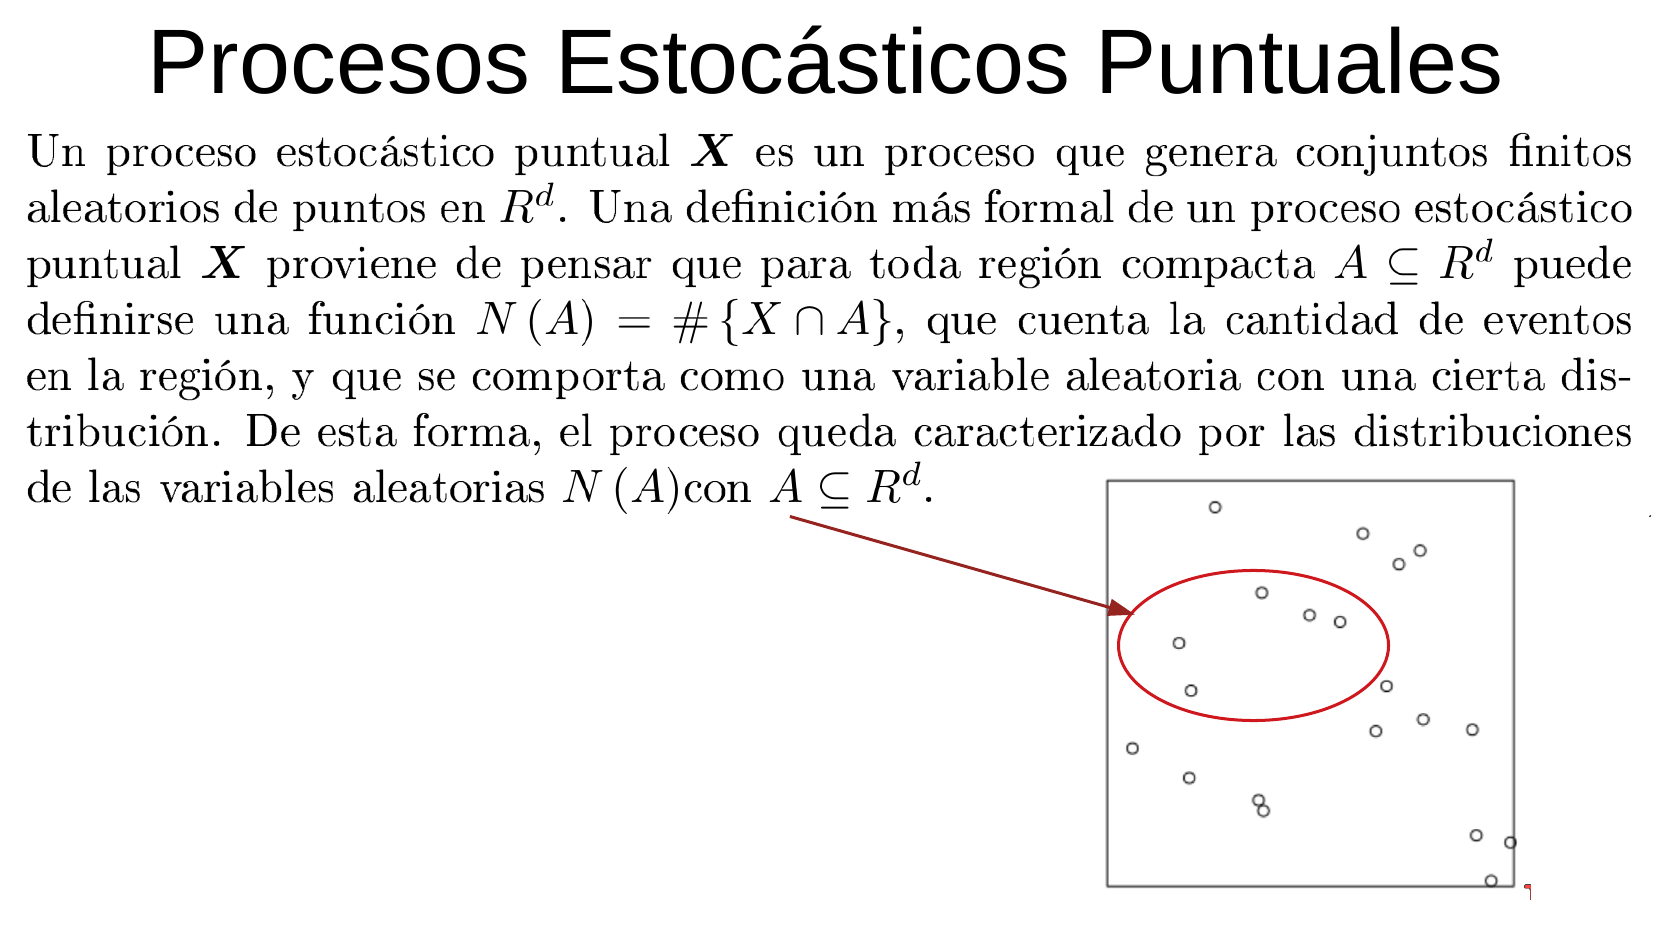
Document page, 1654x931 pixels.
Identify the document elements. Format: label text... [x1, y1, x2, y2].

picture [0, 120, 1651, 901]
title Procesos Estocásticos Puntuales [82, 0, 1571, 120]
text_box [1118, 570, 1389, 721]
